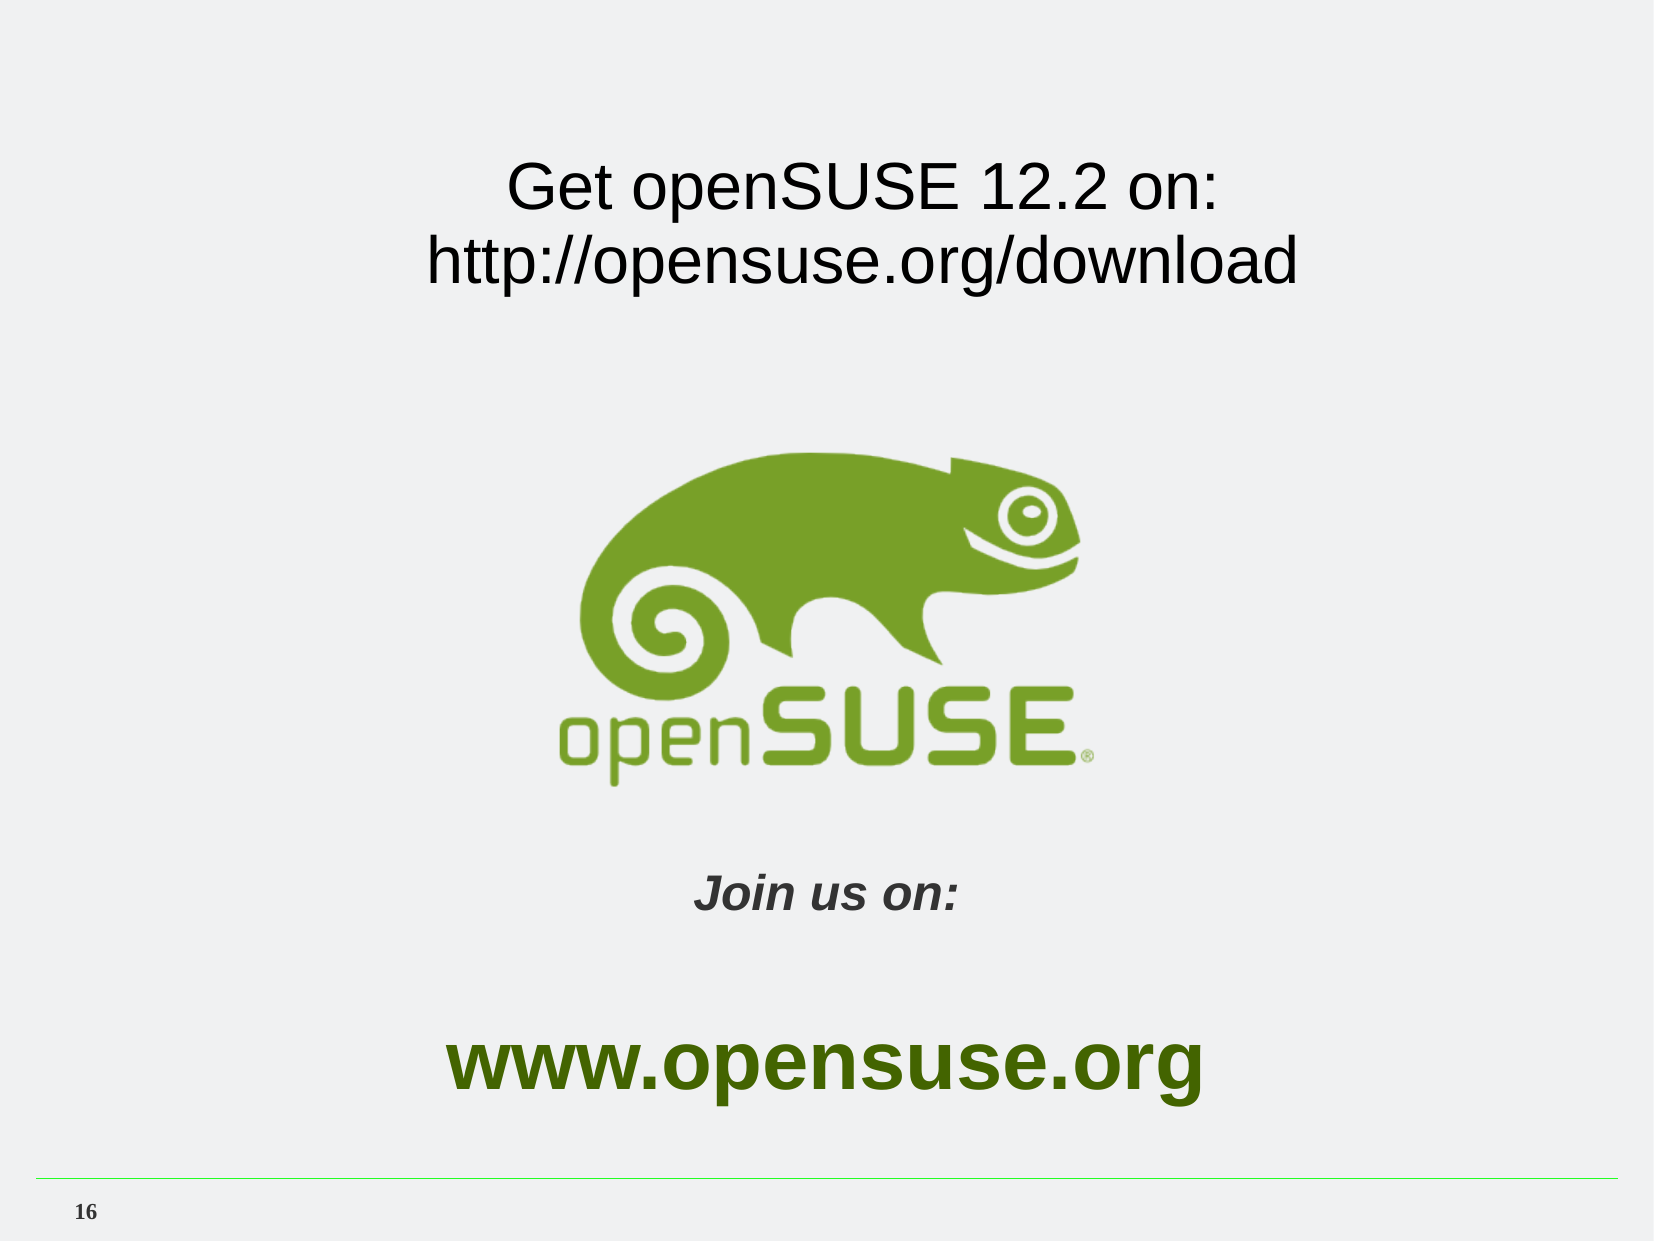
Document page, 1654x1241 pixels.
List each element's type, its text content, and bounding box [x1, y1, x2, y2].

picture [0, 0, 1654, 1241]
text_box Get openSUSE 12.2 on: http://opensuse.org/download [411, 141, 1320, 306]
